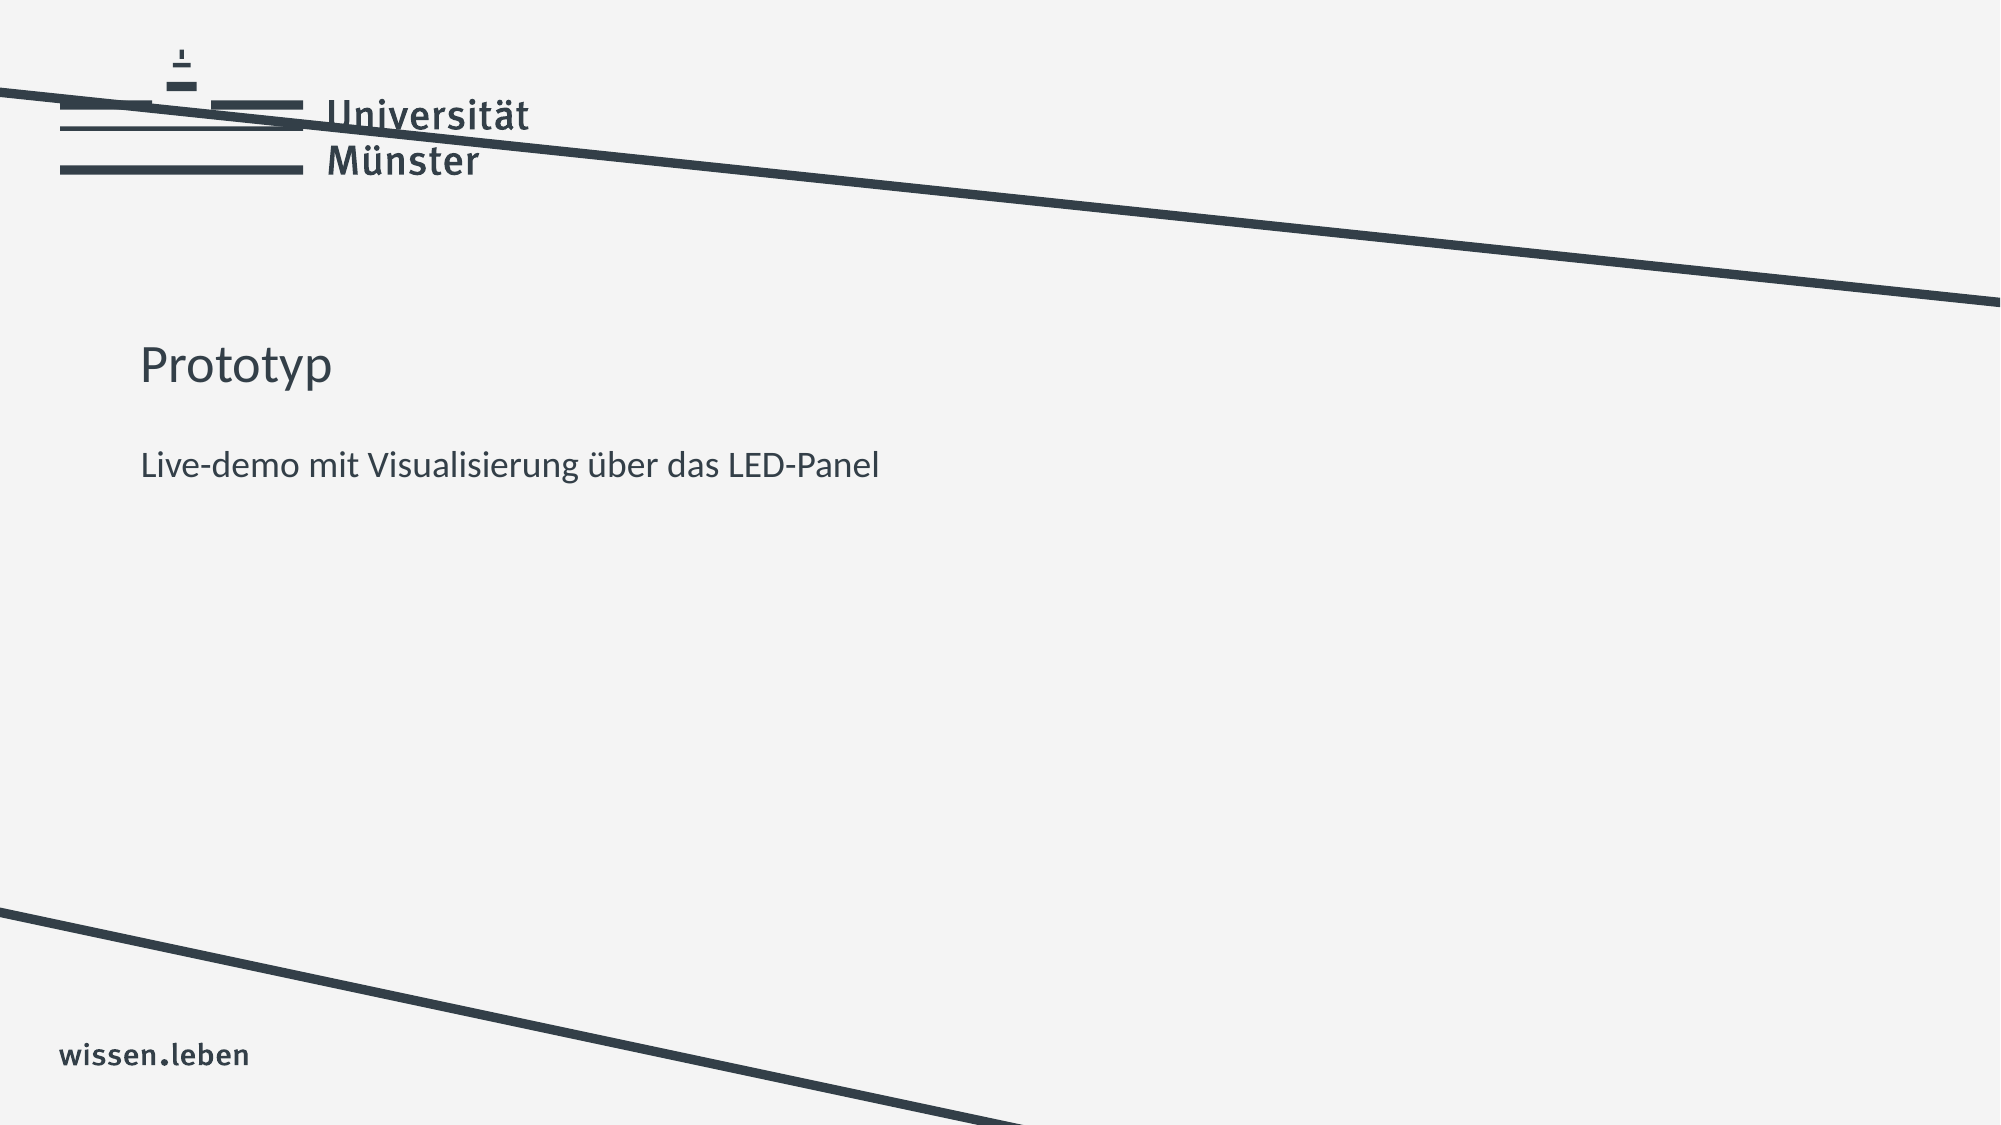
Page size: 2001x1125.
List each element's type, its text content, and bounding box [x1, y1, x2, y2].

text_box Prototyp [125, 320, 1407, 402]
text_box Live-demo mit Visualisierung über das LED-Panel [125, 432, 1918, 493]
